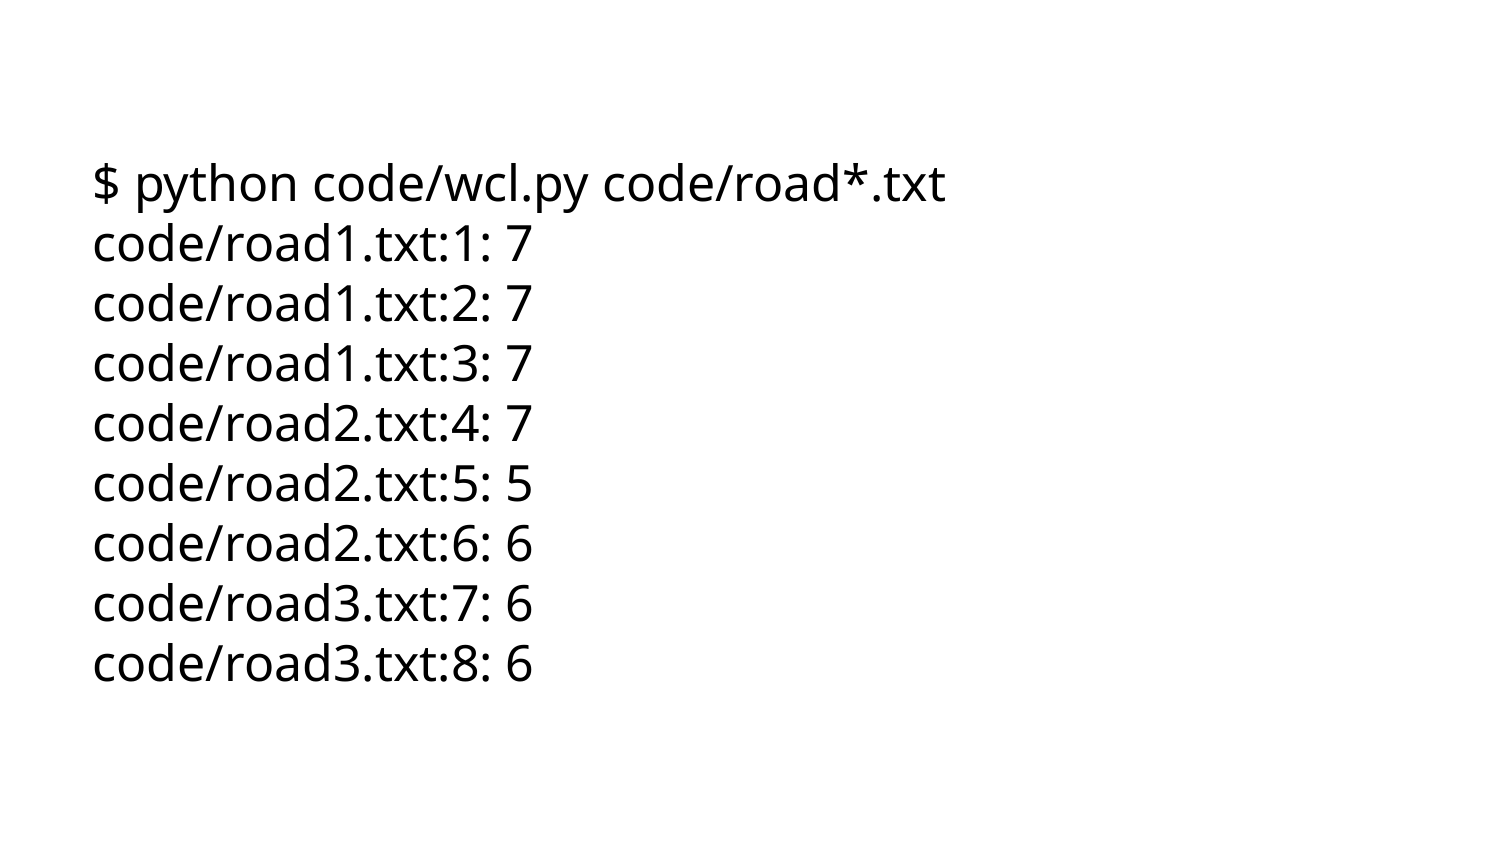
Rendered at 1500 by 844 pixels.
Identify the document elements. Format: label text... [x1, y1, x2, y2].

title $ python code/wcl.py code/road*.txt code/road1.txt:1: 7 code/road1.txt:2: 7 code/road1.txt:3: 7 code/road2.txt:4: 7 code/road2.txt:5: 5 code/road2.txt:6: 6 code/road3.txt:7: 6 code/road3.txt:8: 6 [77, 44, 1423, 799]
